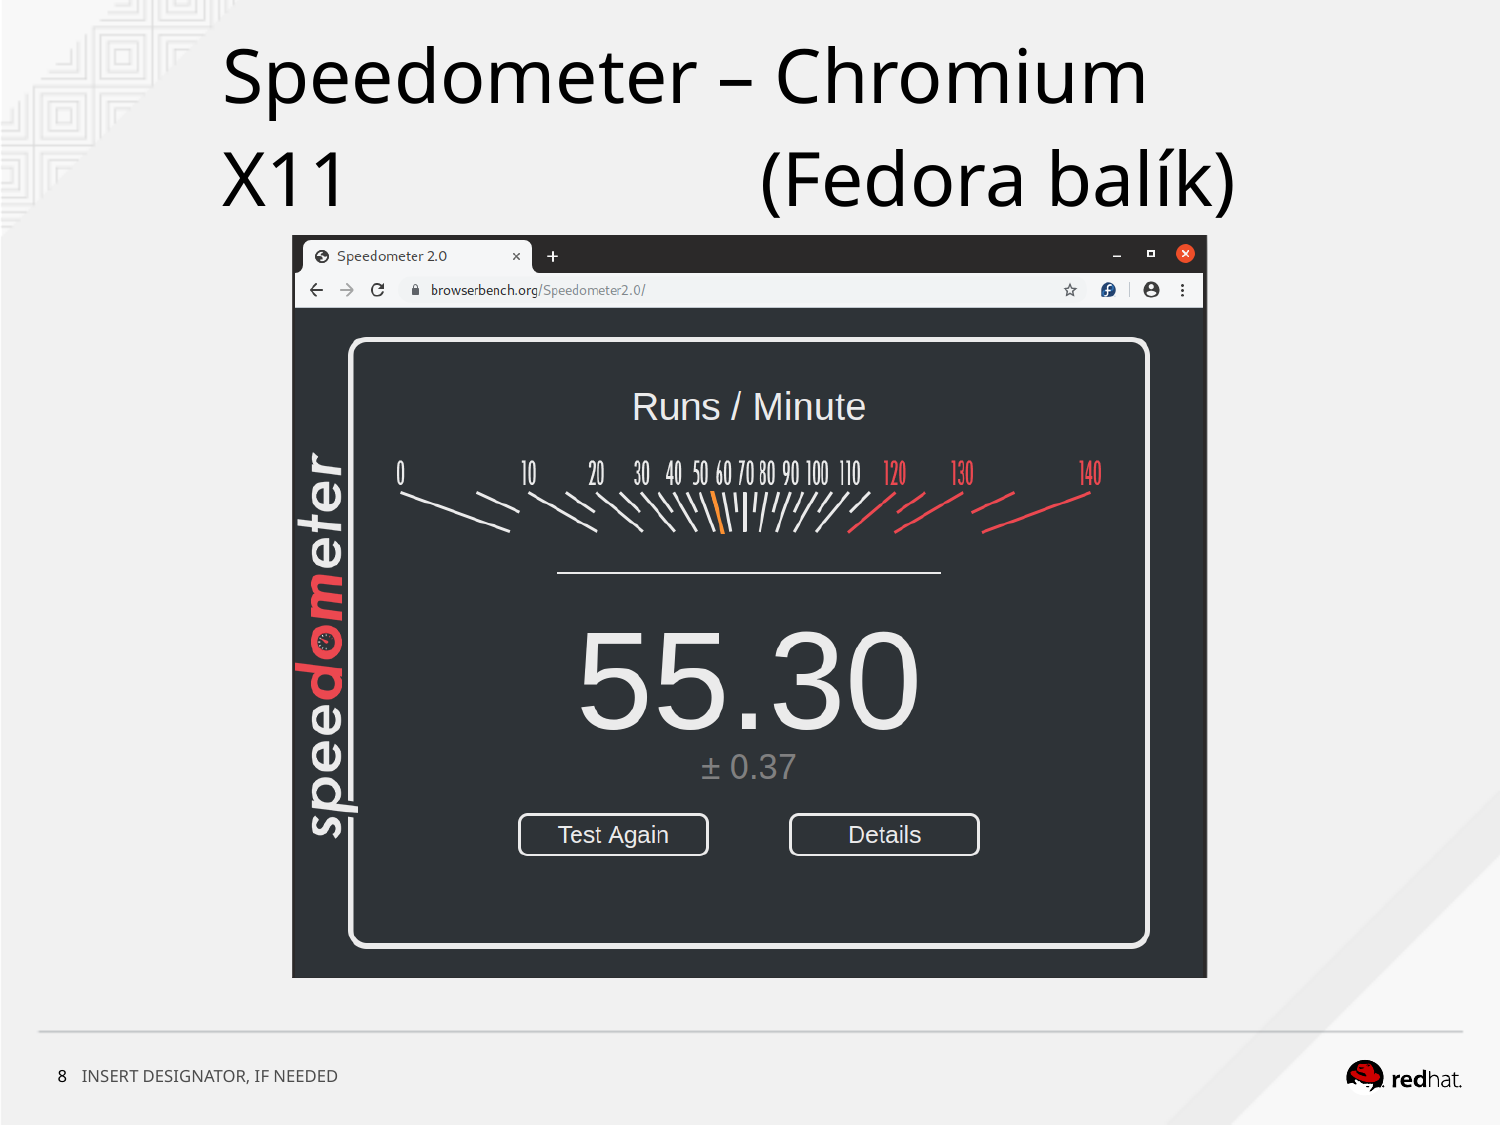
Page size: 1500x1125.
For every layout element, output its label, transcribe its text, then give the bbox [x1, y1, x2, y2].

picture [0, 0, 1500, 1125]
title Speedometer – Chromium X11 (Fedora balík) [222, 23, 1278, 189]
